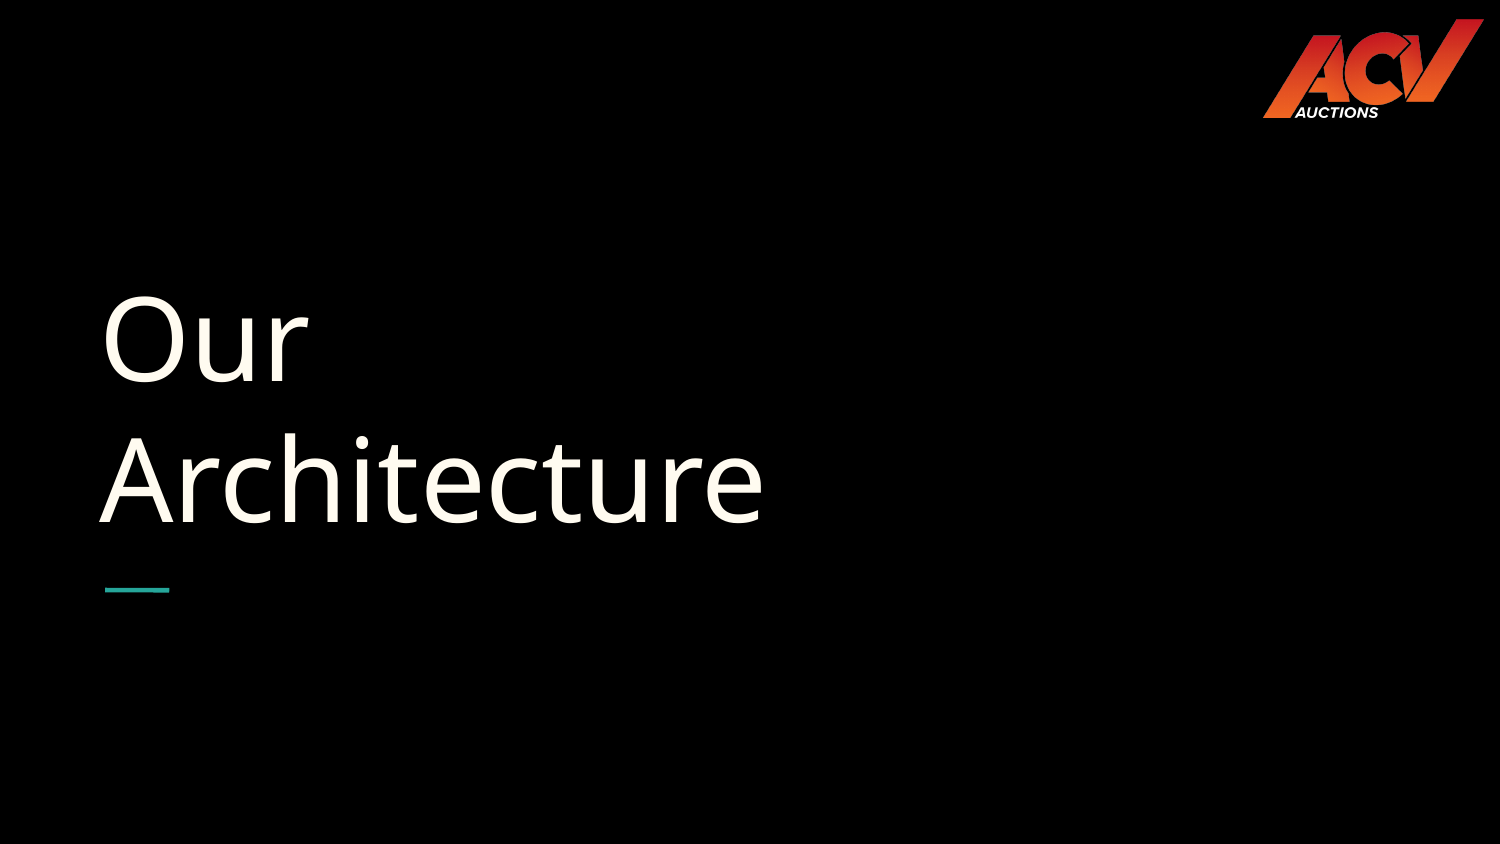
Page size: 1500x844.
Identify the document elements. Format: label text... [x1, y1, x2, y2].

picture [1262, 19, 1484, 118]
title Our Architecture [84, 310, 895, 561]
